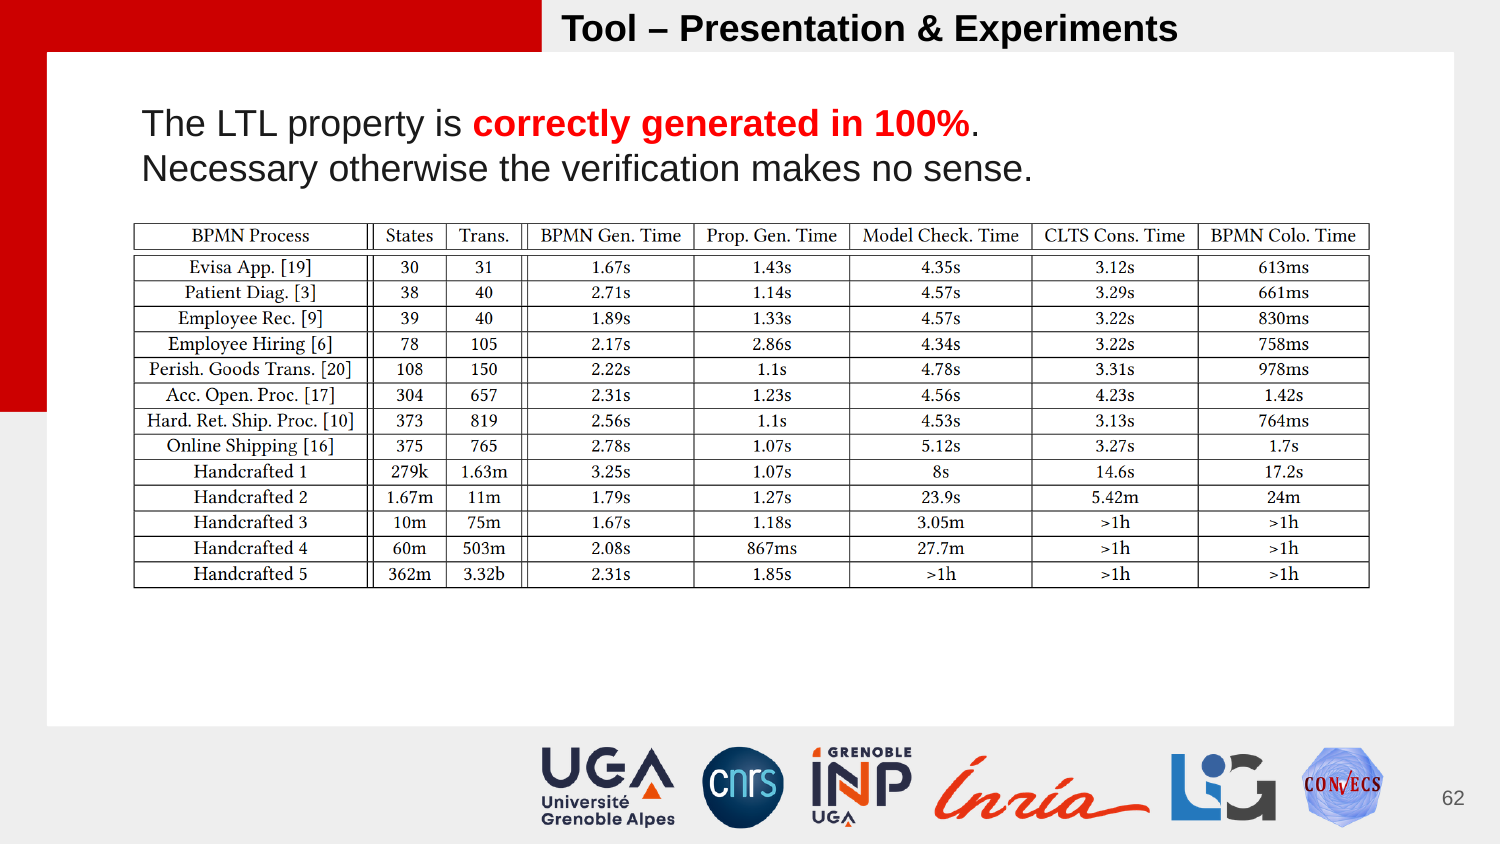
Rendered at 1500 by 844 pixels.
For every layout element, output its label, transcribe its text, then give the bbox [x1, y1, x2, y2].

picture [0, 0, 1500, 844]
text_box Tool – Presentation & Experiments [546, 0, 1441, 55]
slide_number <numéro> [1389, 764, 1480, 830]
text_box The LTL property is correctly generated in 100%. Necessary otherwise the verification makes no sense. [126, 84, 1345, 189]
